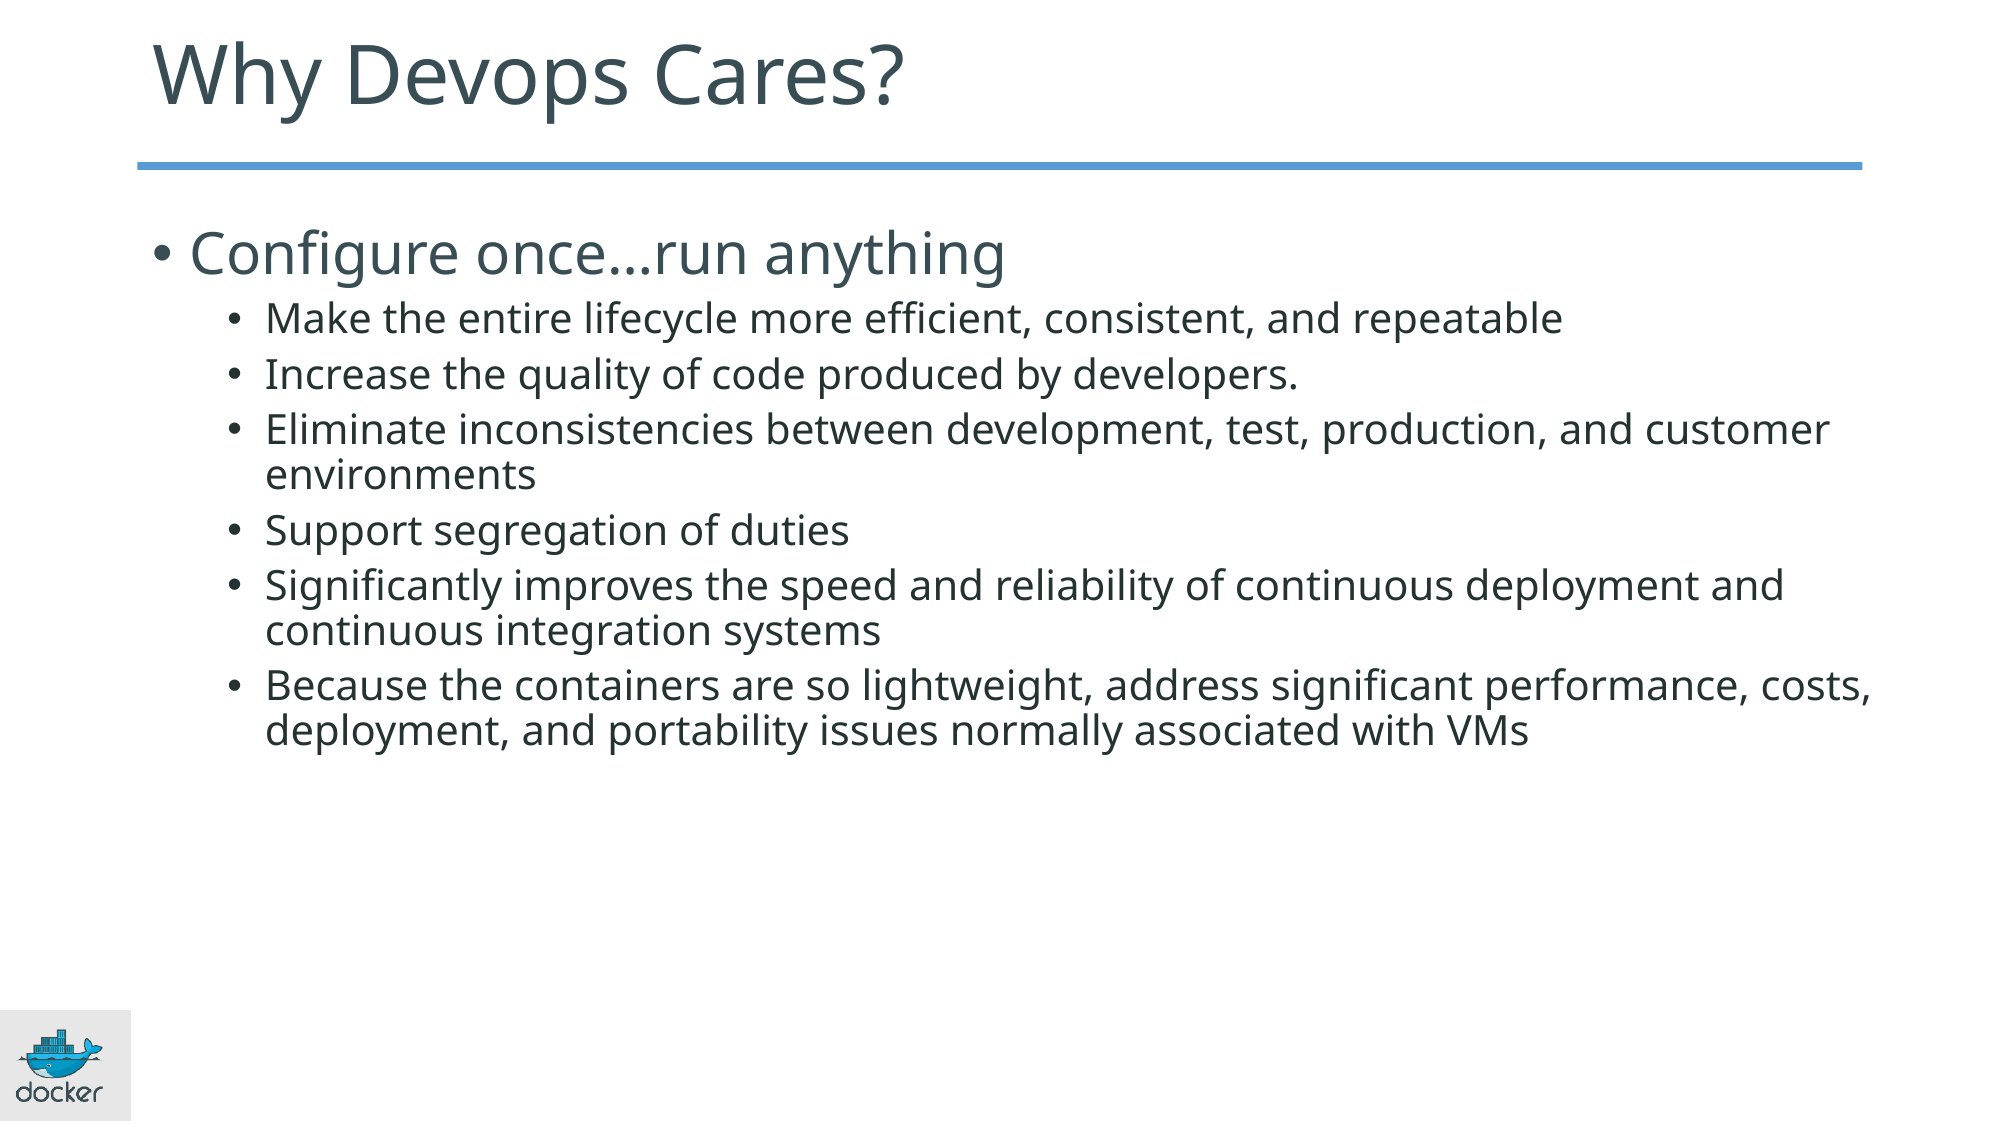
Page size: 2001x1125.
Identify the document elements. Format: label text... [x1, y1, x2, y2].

list Configure once…run anything Make the entire lifecycle more efficient, consistent, and repeatable Increase the quality of code produced by developers. Eliminate inconsistencies between development, test, production, and customer environments Support segregation of duties Significantly improves the speed and reliability of continuous deployment and continuous integration systems Because the containers are so lightweight, address significant performance, costs, deployment, and portability issues normally associated with VMs [137, 216, 1959, 1023]
title Why Devops Cares? [137, 22, 1863, 133]
picture [0, 1010, 131, 1121]
